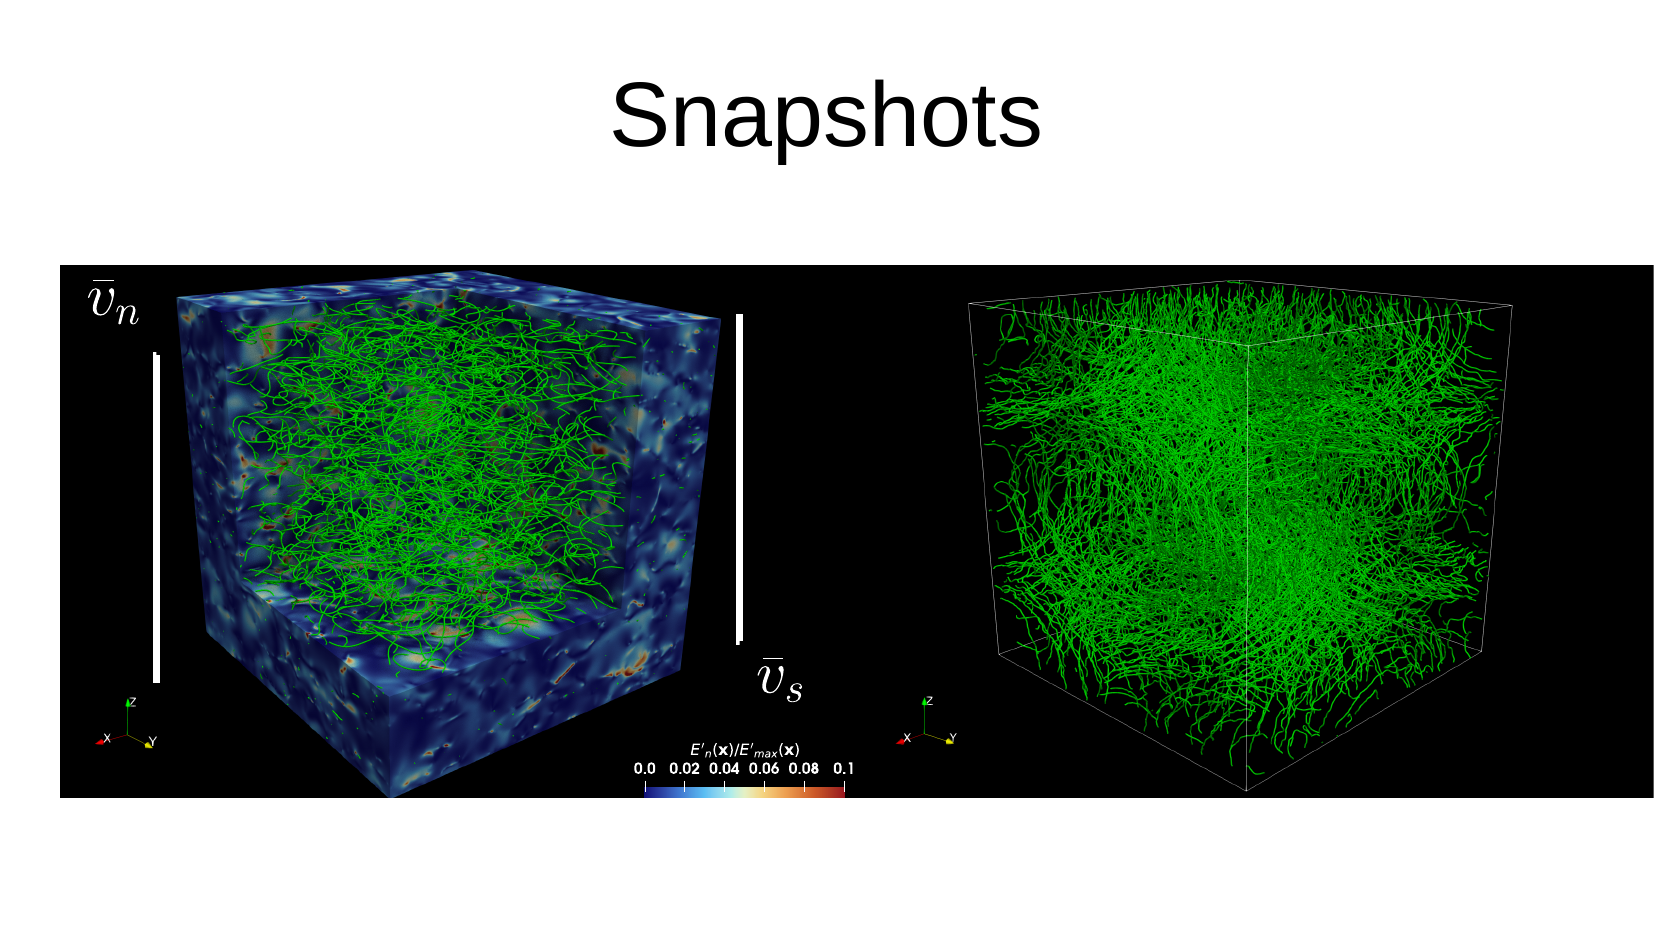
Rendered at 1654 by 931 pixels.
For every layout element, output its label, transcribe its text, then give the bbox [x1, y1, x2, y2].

title Snapshots [82, 37, 1571, 193]
picture [59, 265, 1654, 798]
